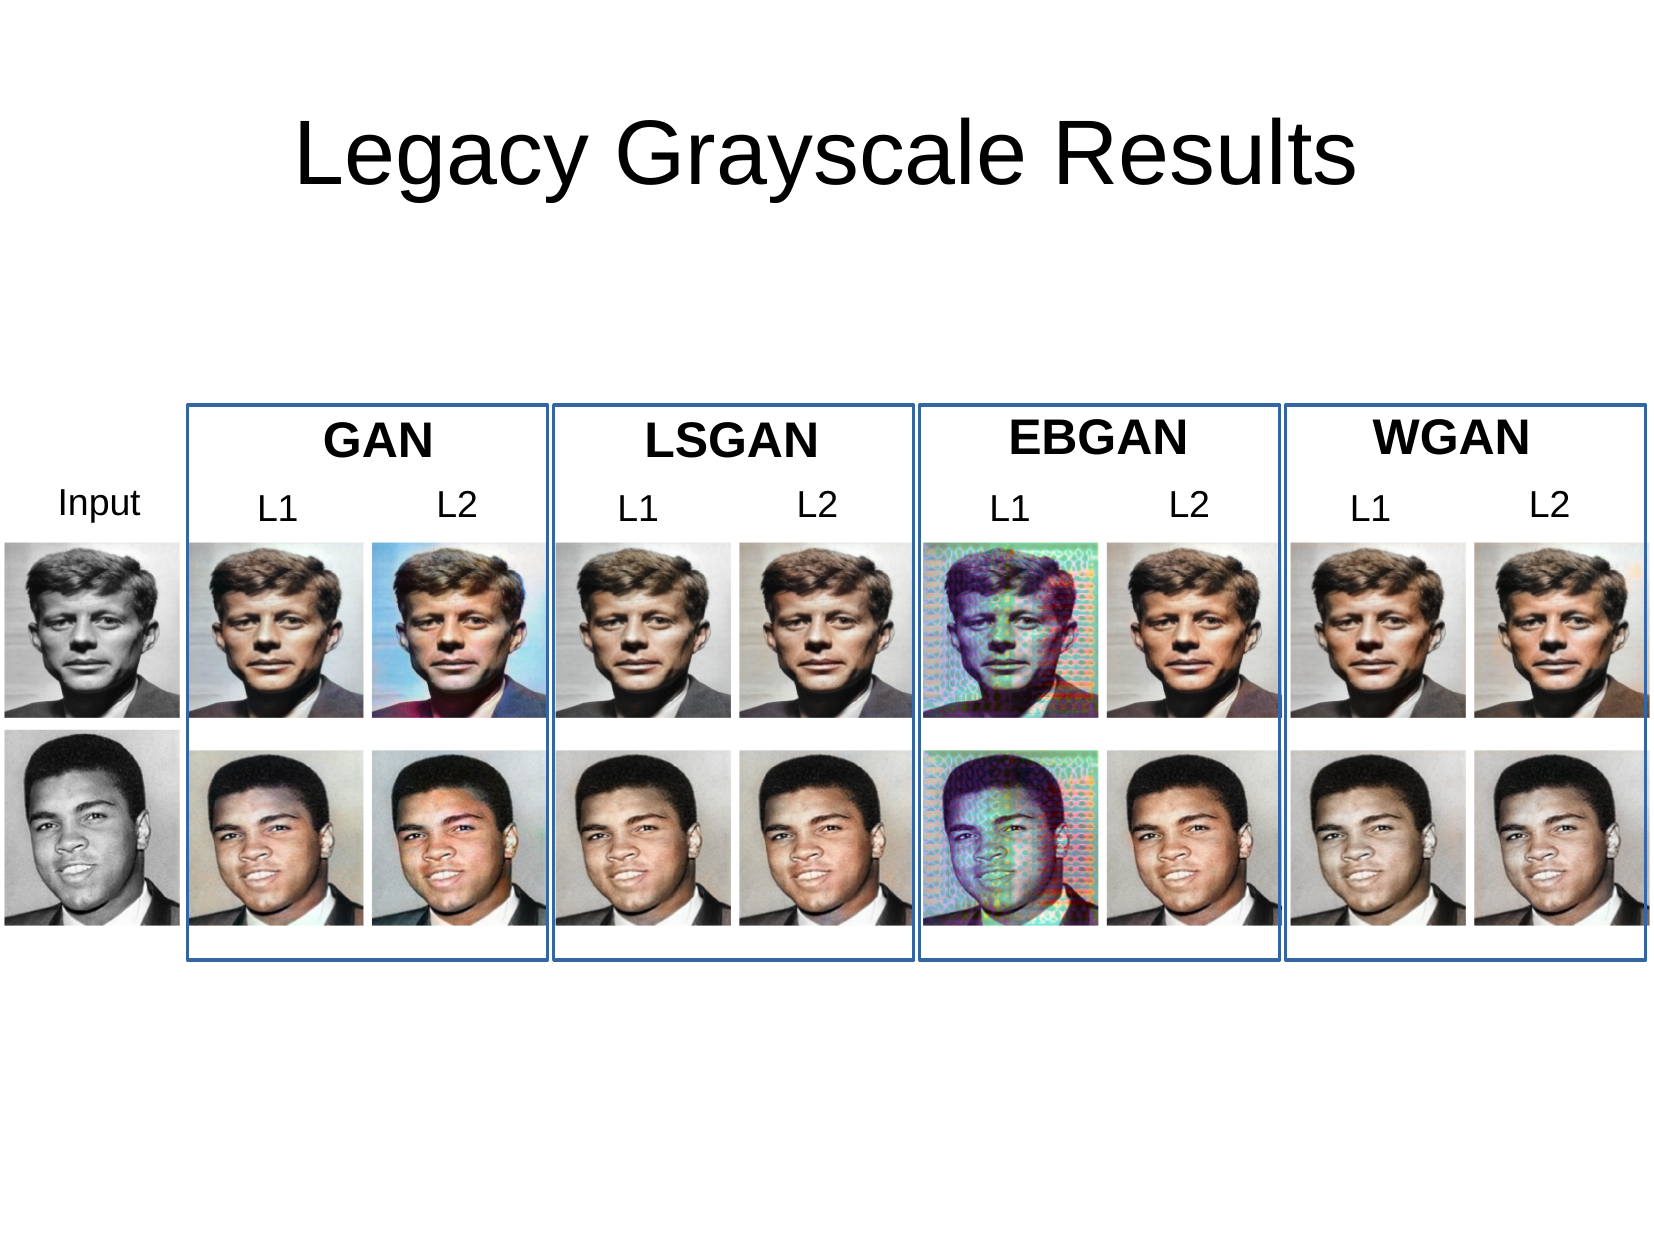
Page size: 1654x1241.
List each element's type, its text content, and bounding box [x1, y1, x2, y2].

picture [1647, 538, 1654, 931]
text_box L2 [1512, 475, 1587, 533]
text_box GAN [246, 407, 511, 476]
text_box L1 [1333, 480, 1408, 537]
text_box L1 [601, 480, 676, 537]
text_box L2 [1152, 475, 1227, 533]
picture [1287, 538, 1644, 931]
title Legacy Grayscale Results [82, 49, 1571, 257]
text_box EBGAN [966, 407, 1231, 473]
picture [0, 538, 186, 931]
picture [921, 538, 1278, 931]
text_box Input [42, 473, 178, 531]
text_box L1 [973, 480, 1048, 537]
picture [555, 538, 912, 931]
text_box L1 [240, 480, 316, 537]
picture [189, 538, 546, 931]
text_box LSGAN [600, 407, 864, 476]
text_box L2 [420, 475, 495, 533]
text_box L2 [780, 475, 855, 533]
text_box WGAN [1320, 407, 1584, 473]
